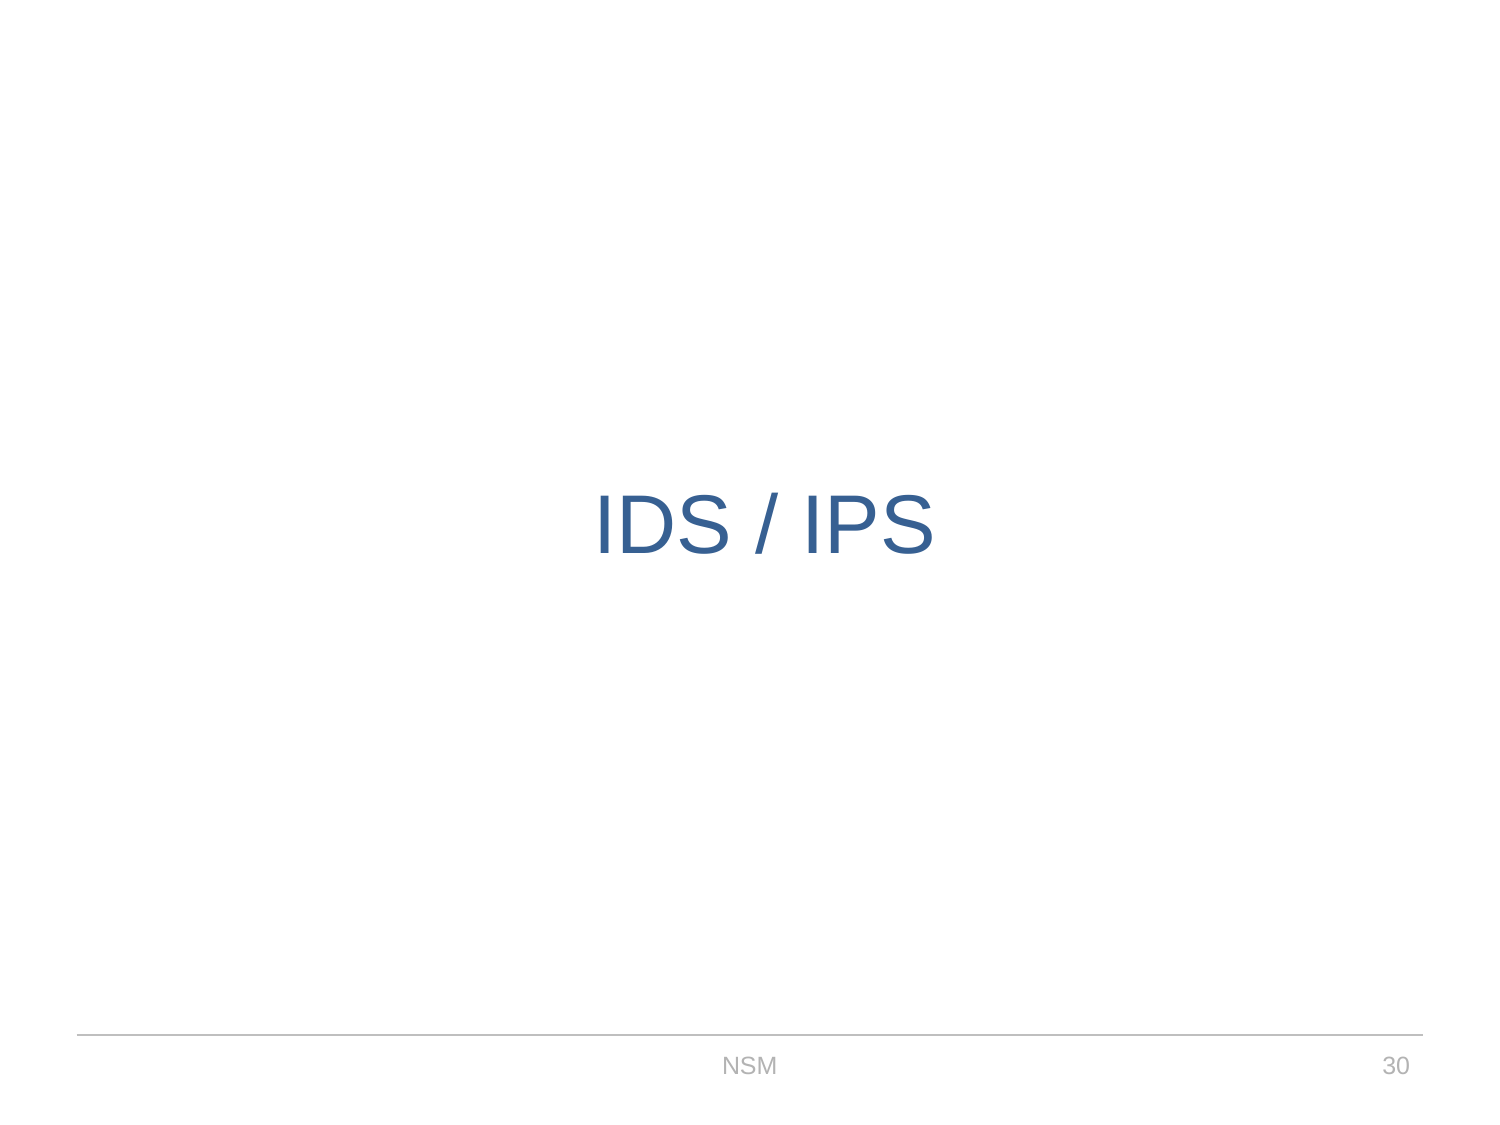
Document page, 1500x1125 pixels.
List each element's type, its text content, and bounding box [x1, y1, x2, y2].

subtitle IDS / IPS [75, 241, 1425, 809]
